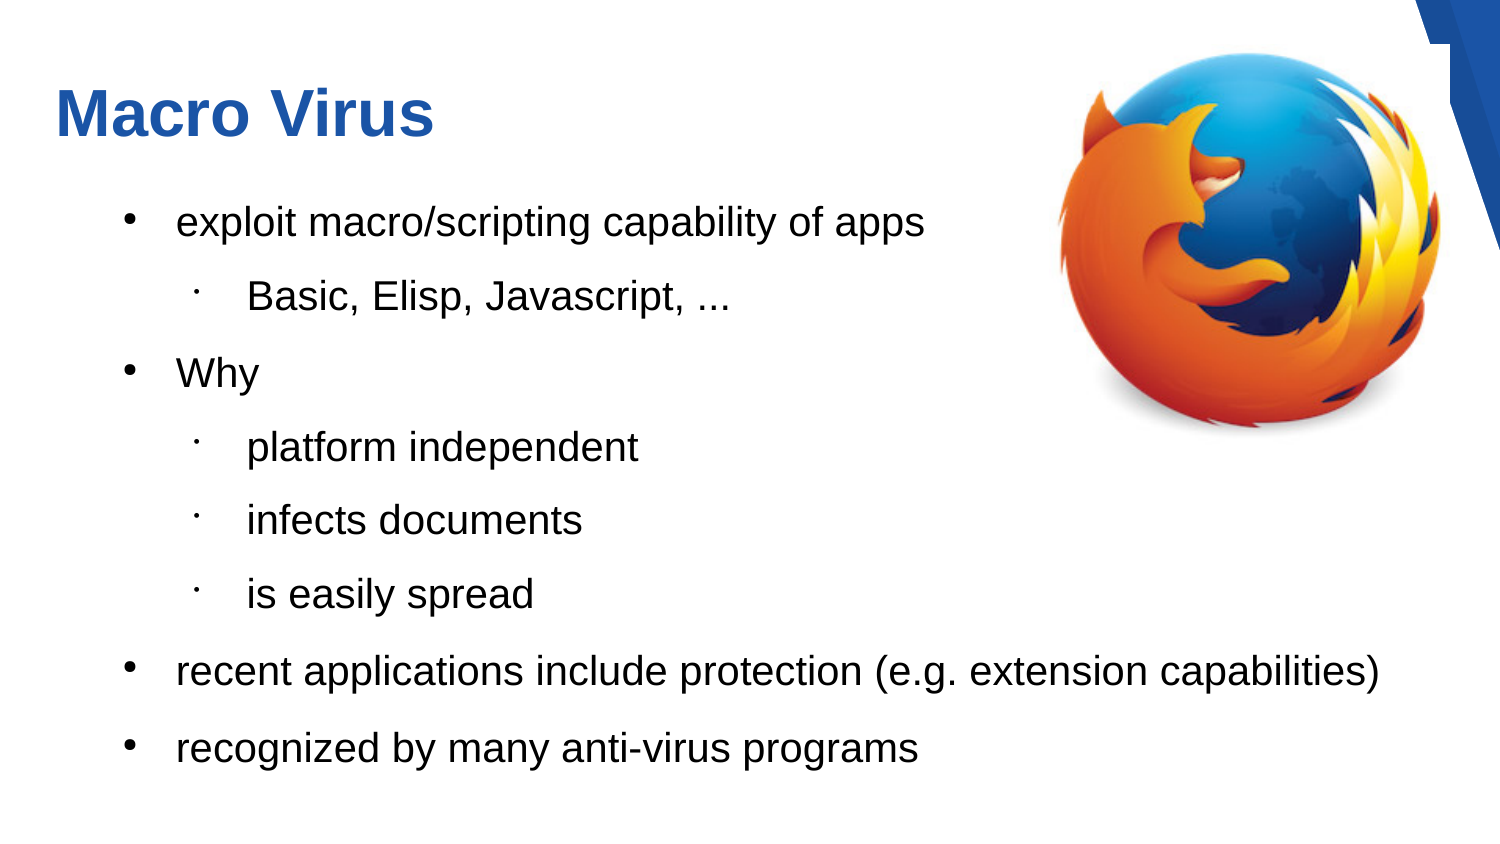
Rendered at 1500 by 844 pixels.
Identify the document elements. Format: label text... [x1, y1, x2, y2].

list exploit macro/scripting capability of apps Basic, Elisp, Javascript, ... Why platform independent infects documents is easily spread recent applications include protection (e.g. extension capabilities) recognized by many anti-virus programs [90, 180, 1456, 755]
picture [1049, 44, 1450, 445]
title Macro Virus [40, 97, 1049, 166]
